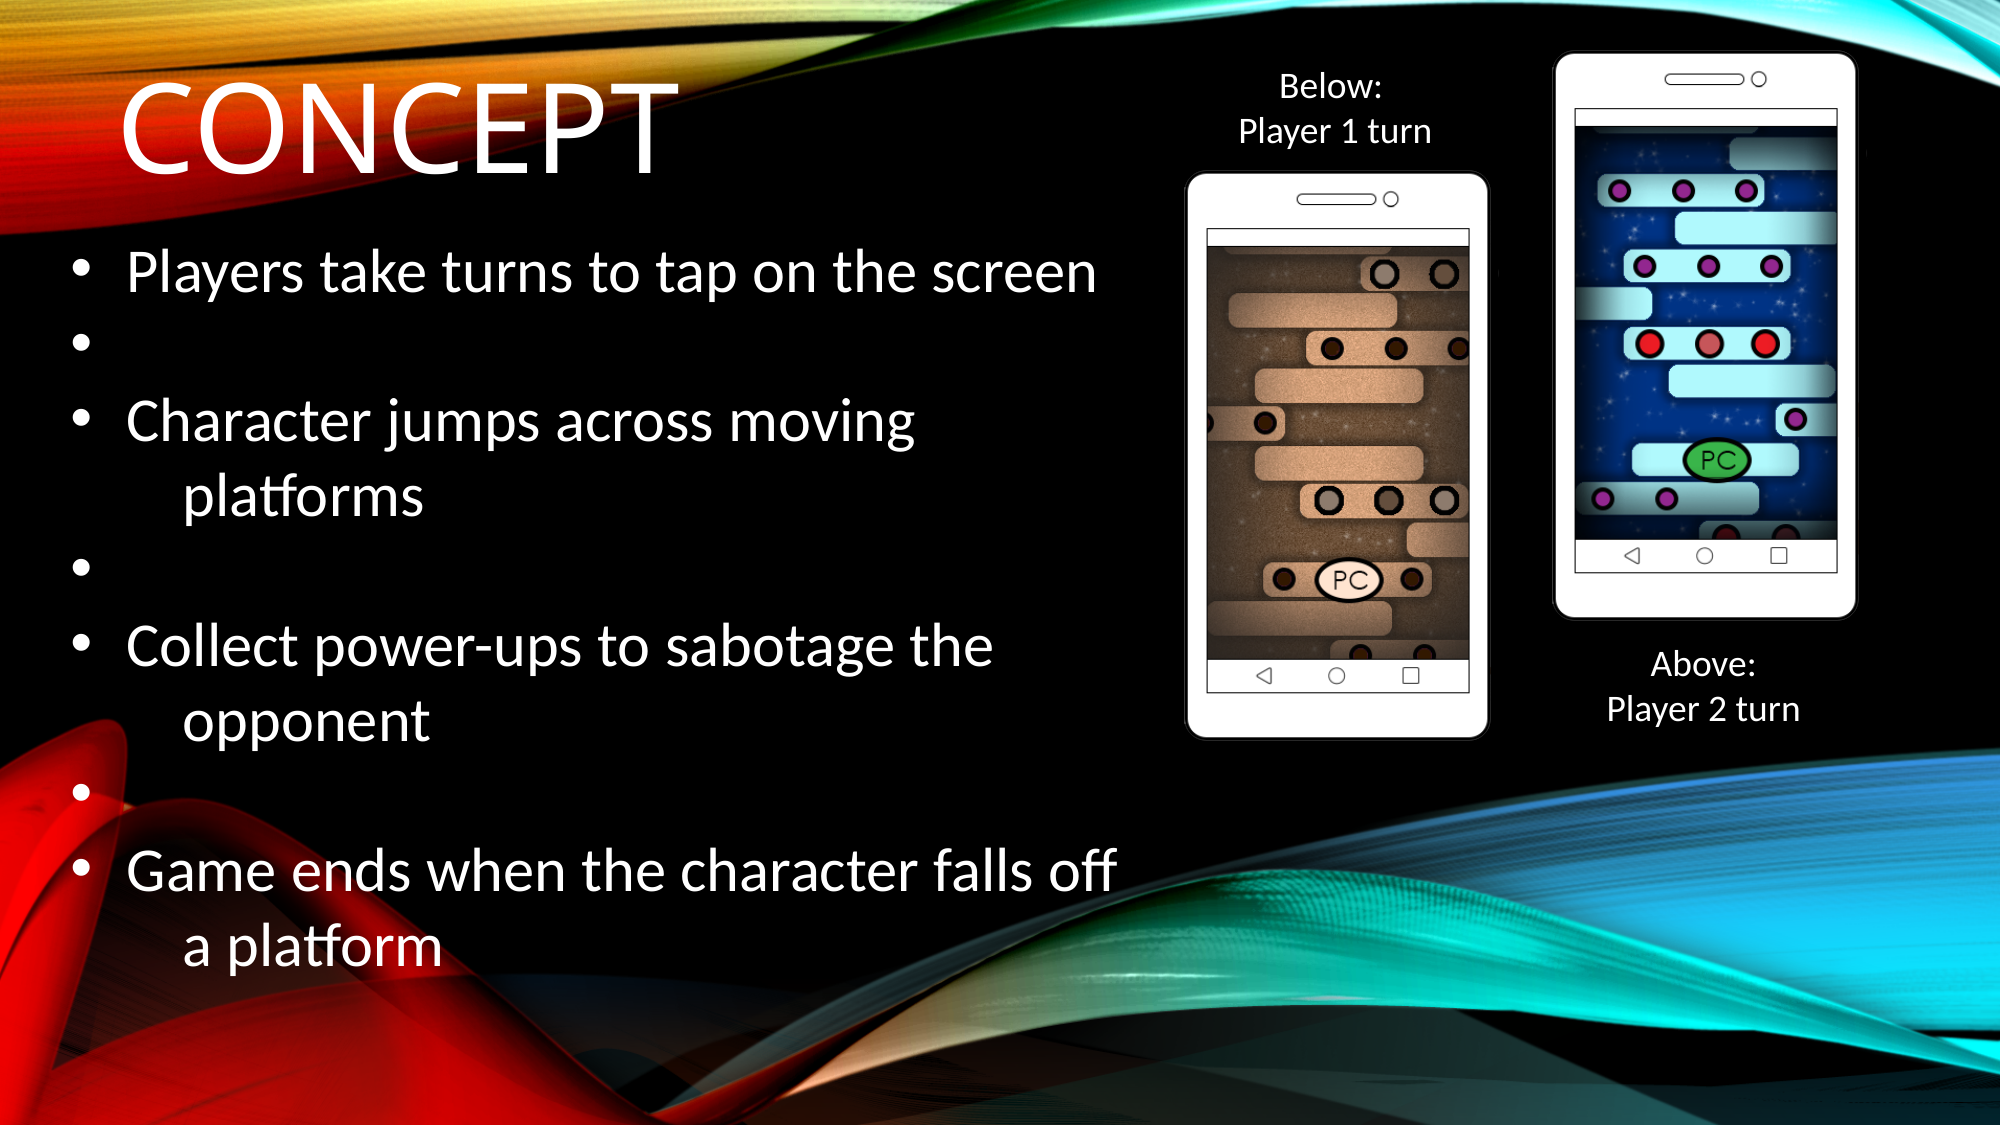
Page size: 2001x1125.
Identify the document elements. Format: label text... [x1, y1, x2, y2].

title Concept [101, 58, 752, 200]
text_box Below: Player 1 turn [1183, 53, 1488, 159]
picture [1171, 159, 1500, 752]
picture [1539, 39, 1868, 632]
text_box Above: Player 2 turn [1545, 632, 1863, 738]
text_box Players take turns to tap on the screen Character jumps across moving platforms Collect power-ups to sabotage the opponent Game ends when the character falls off a platform [55, 222, 1147, 1041]
